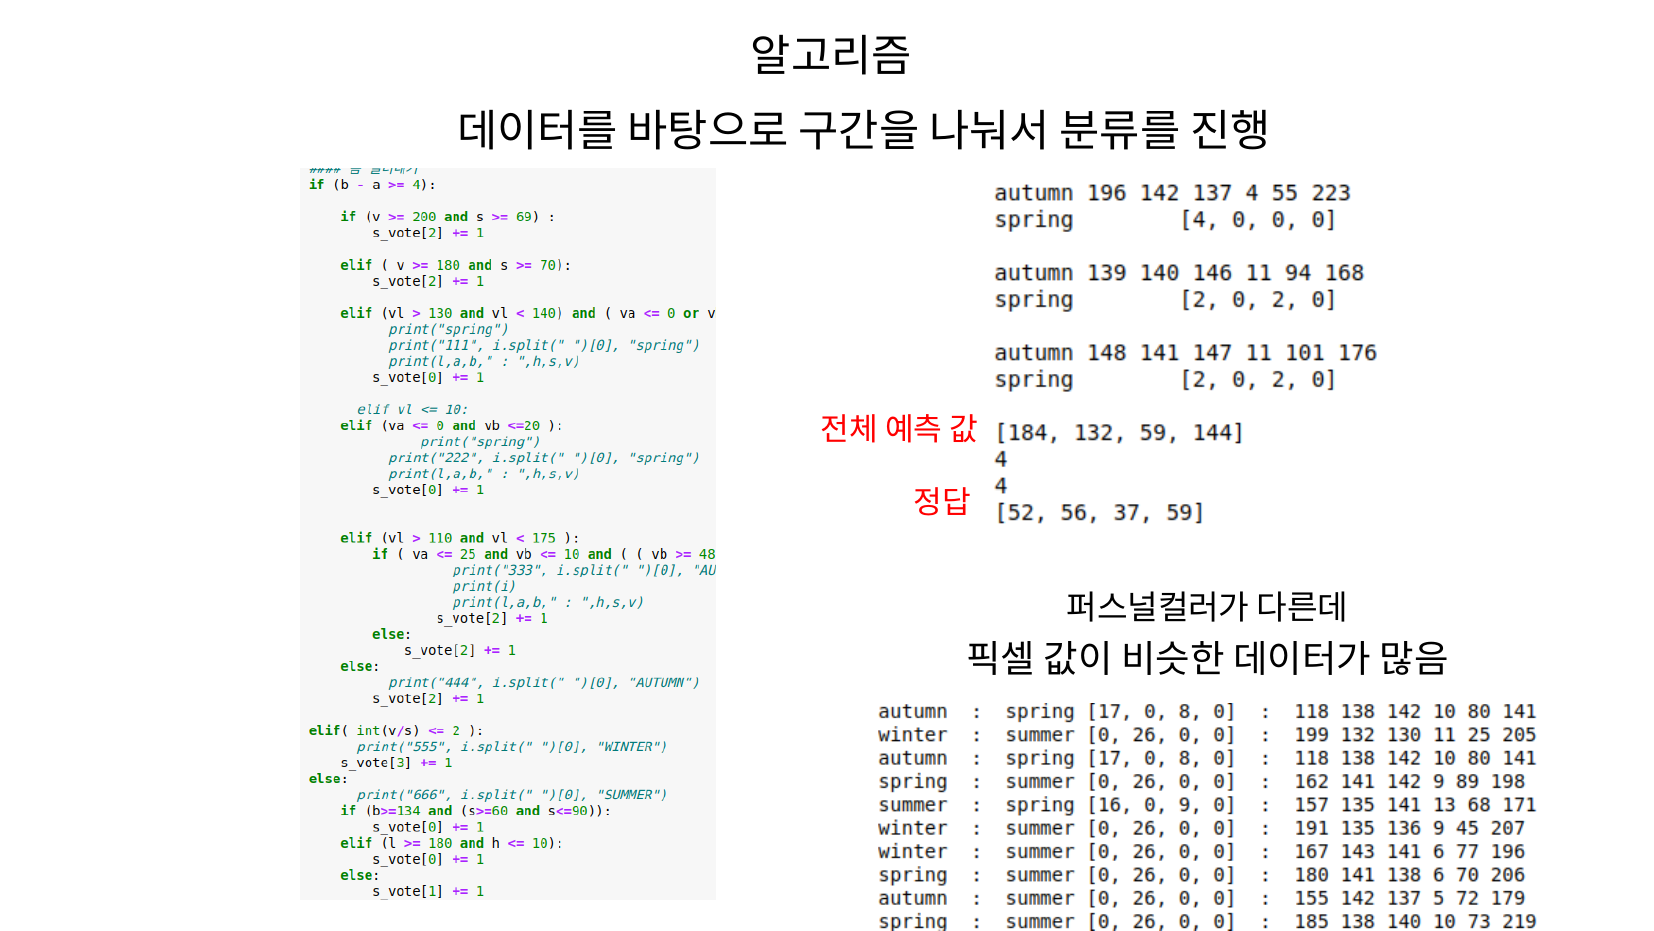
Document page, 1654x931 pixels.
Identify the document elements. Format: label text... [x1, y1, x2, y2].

text_box 퍼스널컬러가 다른데 픽셀 값이 비슷한 데이터가 많음 [713, 542, 1654, 820]
text_box 전체 예측 값 정답 [716, 349, 1394, 542]
picture [862, 703, 1576, 931]
text_box 알고리즘 [337, 0, 1326, 168]
text_box 데이터를 바탕으로 구간을 나눠서 분류를 진행 [375, 37, 1363, 315]
picture [957, 174, 1438, 526]
picture [300, 168, 716, 901]
